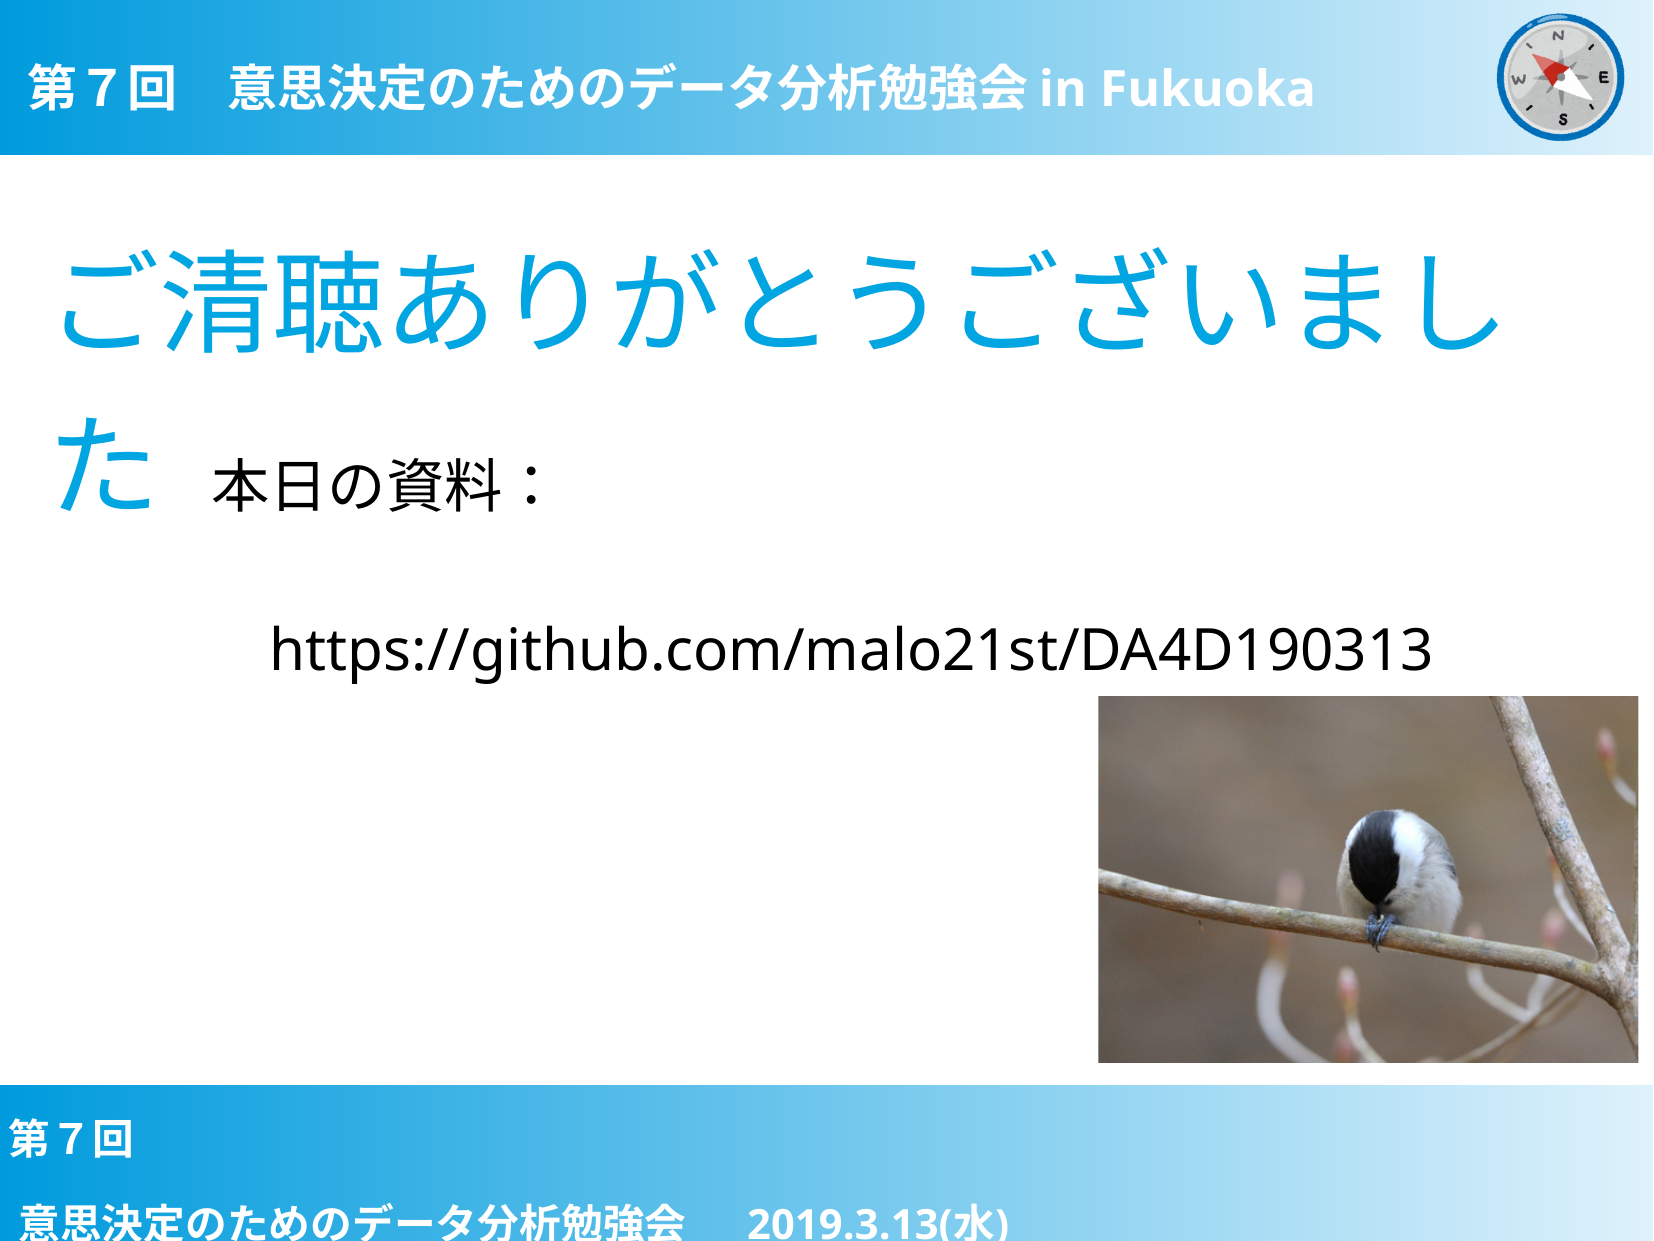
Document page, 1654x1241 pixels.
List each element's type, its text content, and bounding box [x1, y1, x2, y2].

text_box 第７回 意思決定のためのデータ分析勉強会 2019.3.13(水) [0, 1098, 1134, 1241]
text_box 本日の資料： https://github.com/malo21st/DA4D190313 [196, 432, 1595, 686]
picture [1098, 696, 1639, 1063]
picture [1491, 9, 1630, 148]
text_box 第７回 意思決定のためのデータ分析勉強会 in Fukuoka [12, 41, 1347, 156]
list ご清聴ありがとうございました [0, 213, 1619, 355]
